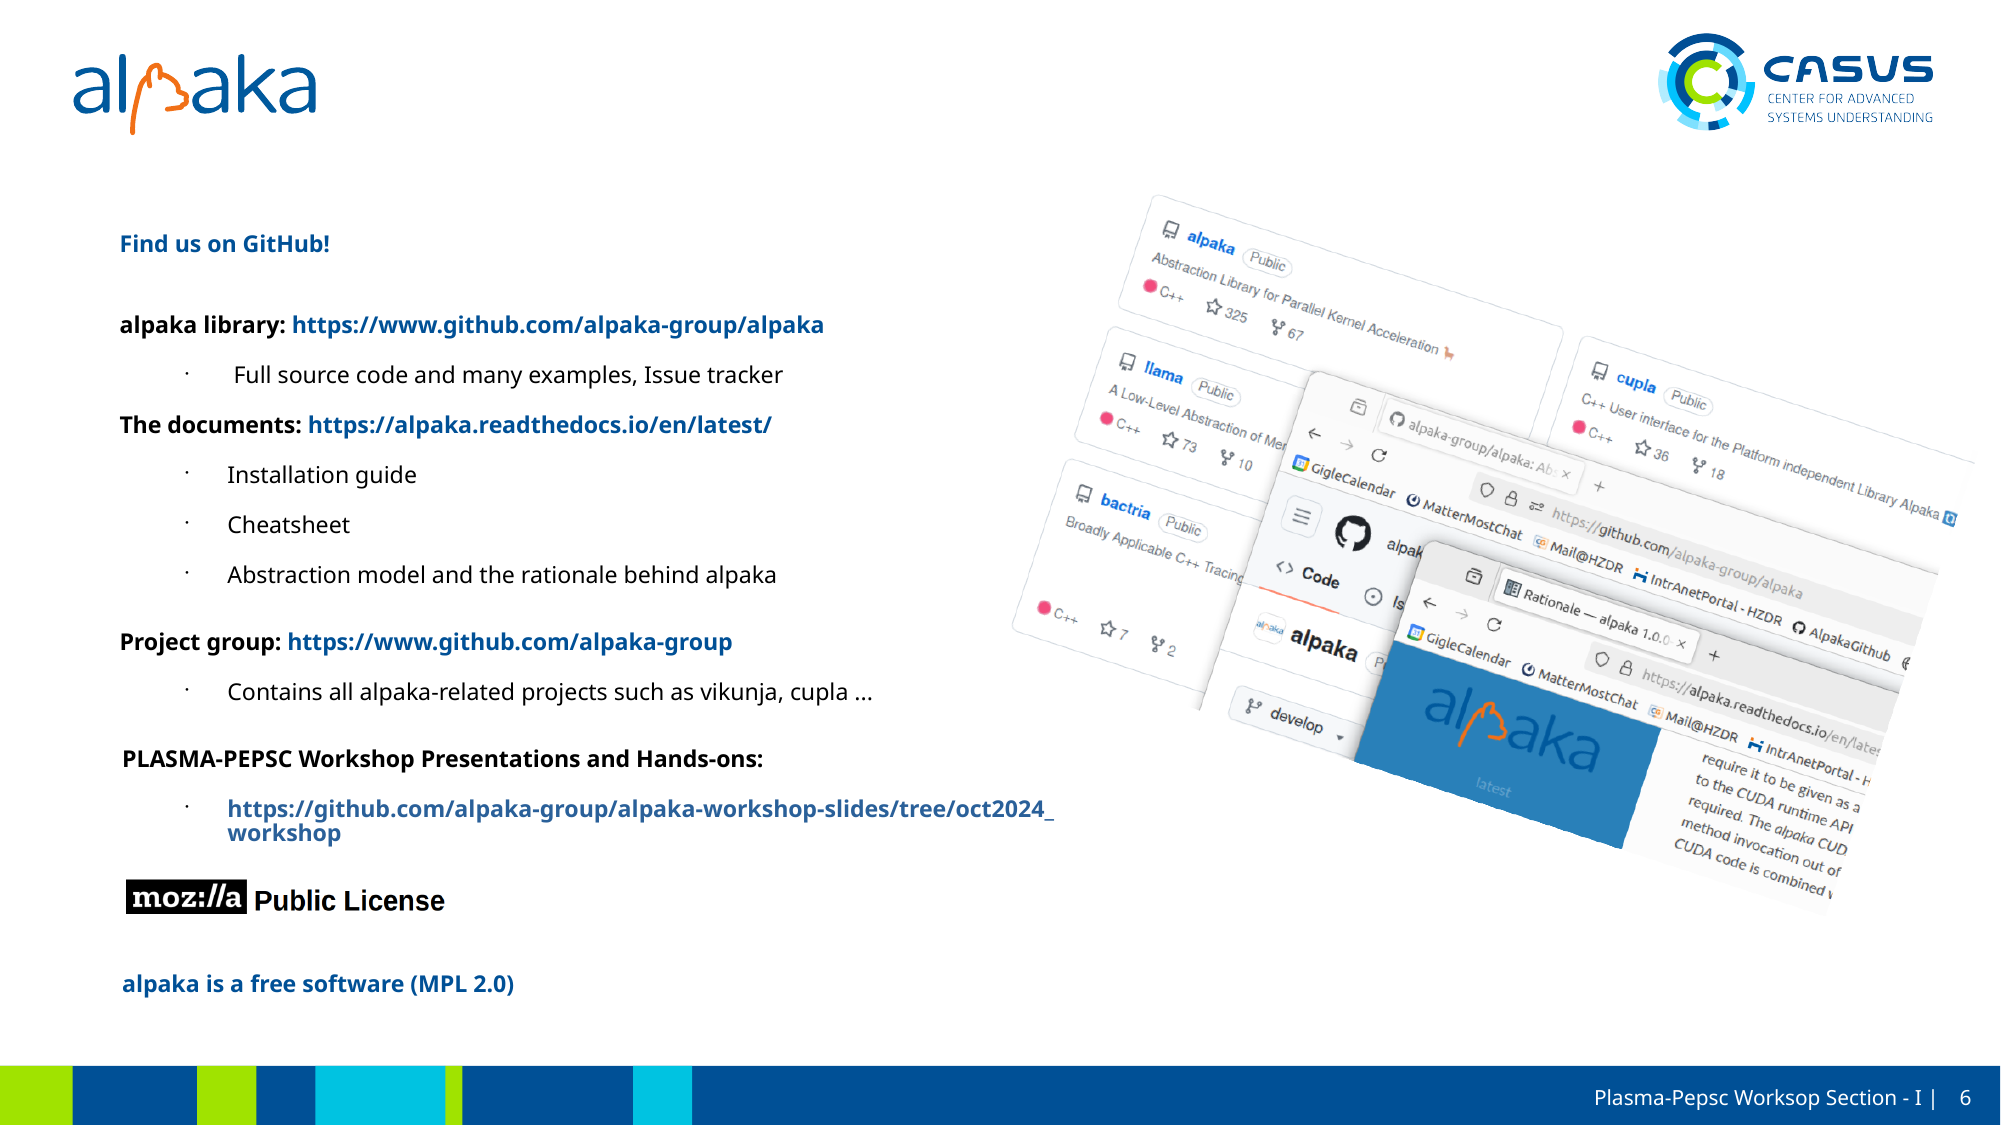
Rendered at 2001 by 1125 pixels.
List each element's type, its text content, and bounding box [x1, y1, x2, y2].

list Find us on GitHub! alpaka library: https://www.github.com/alpaka-group/alpaka Full source code and many examples, Issue tracker The documents: https://alpaka.readthedocs.io/en/latest/ Installation guide Cheatsheet Abstraction model and the rationale behind alpaka Project group: https://www.github.com/alpaka-group Contains all alpaka-related projects such as vikunja, cupla ... PLASMA-PEPSC Workshop Presentations and Hands-ons: https://github.com/alpaka-group/alpaka-workshop-slides/tree/oct2024_workshop alpaka is a free software (MPL 2.0) [101, 218, 1076, 984]
picture [1000, 179, 1978, 916]
picture [104, 866, 457, 926]
picture [72, 53, 317, 136]
picture [1658, 33, 1933, 131]
